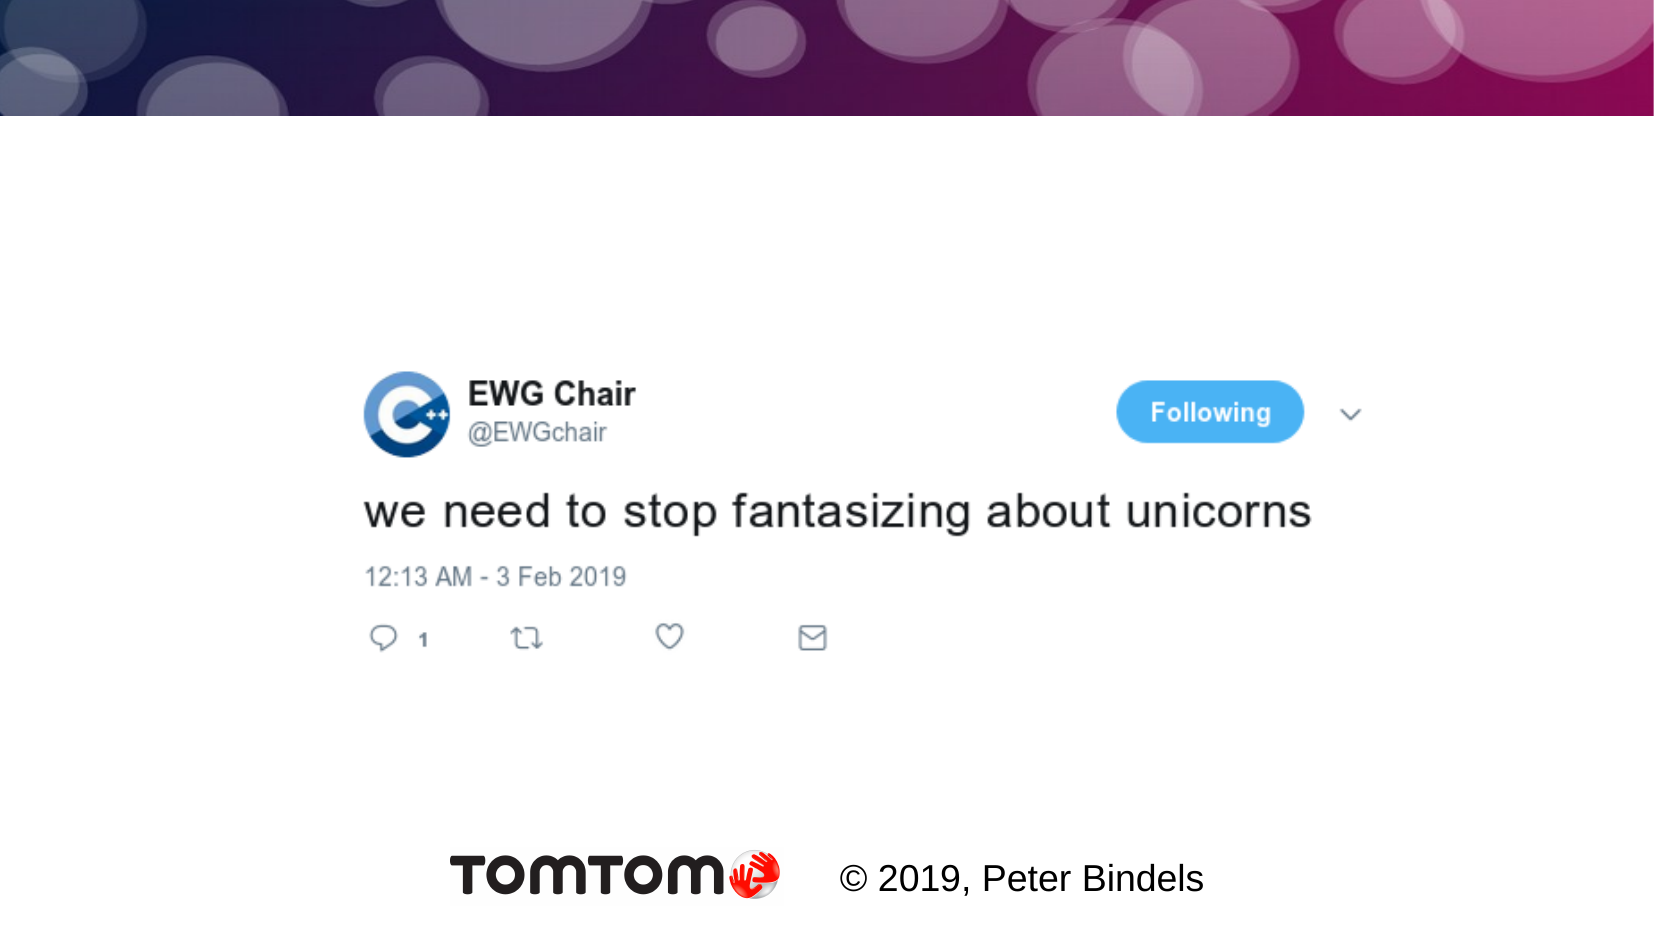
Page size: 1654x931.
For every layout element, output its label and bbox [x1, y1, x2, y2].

picture [299, 330, 1426, 706]
picture [0, 0, 1654, 116]
picture [450, 847, 784, 906]
